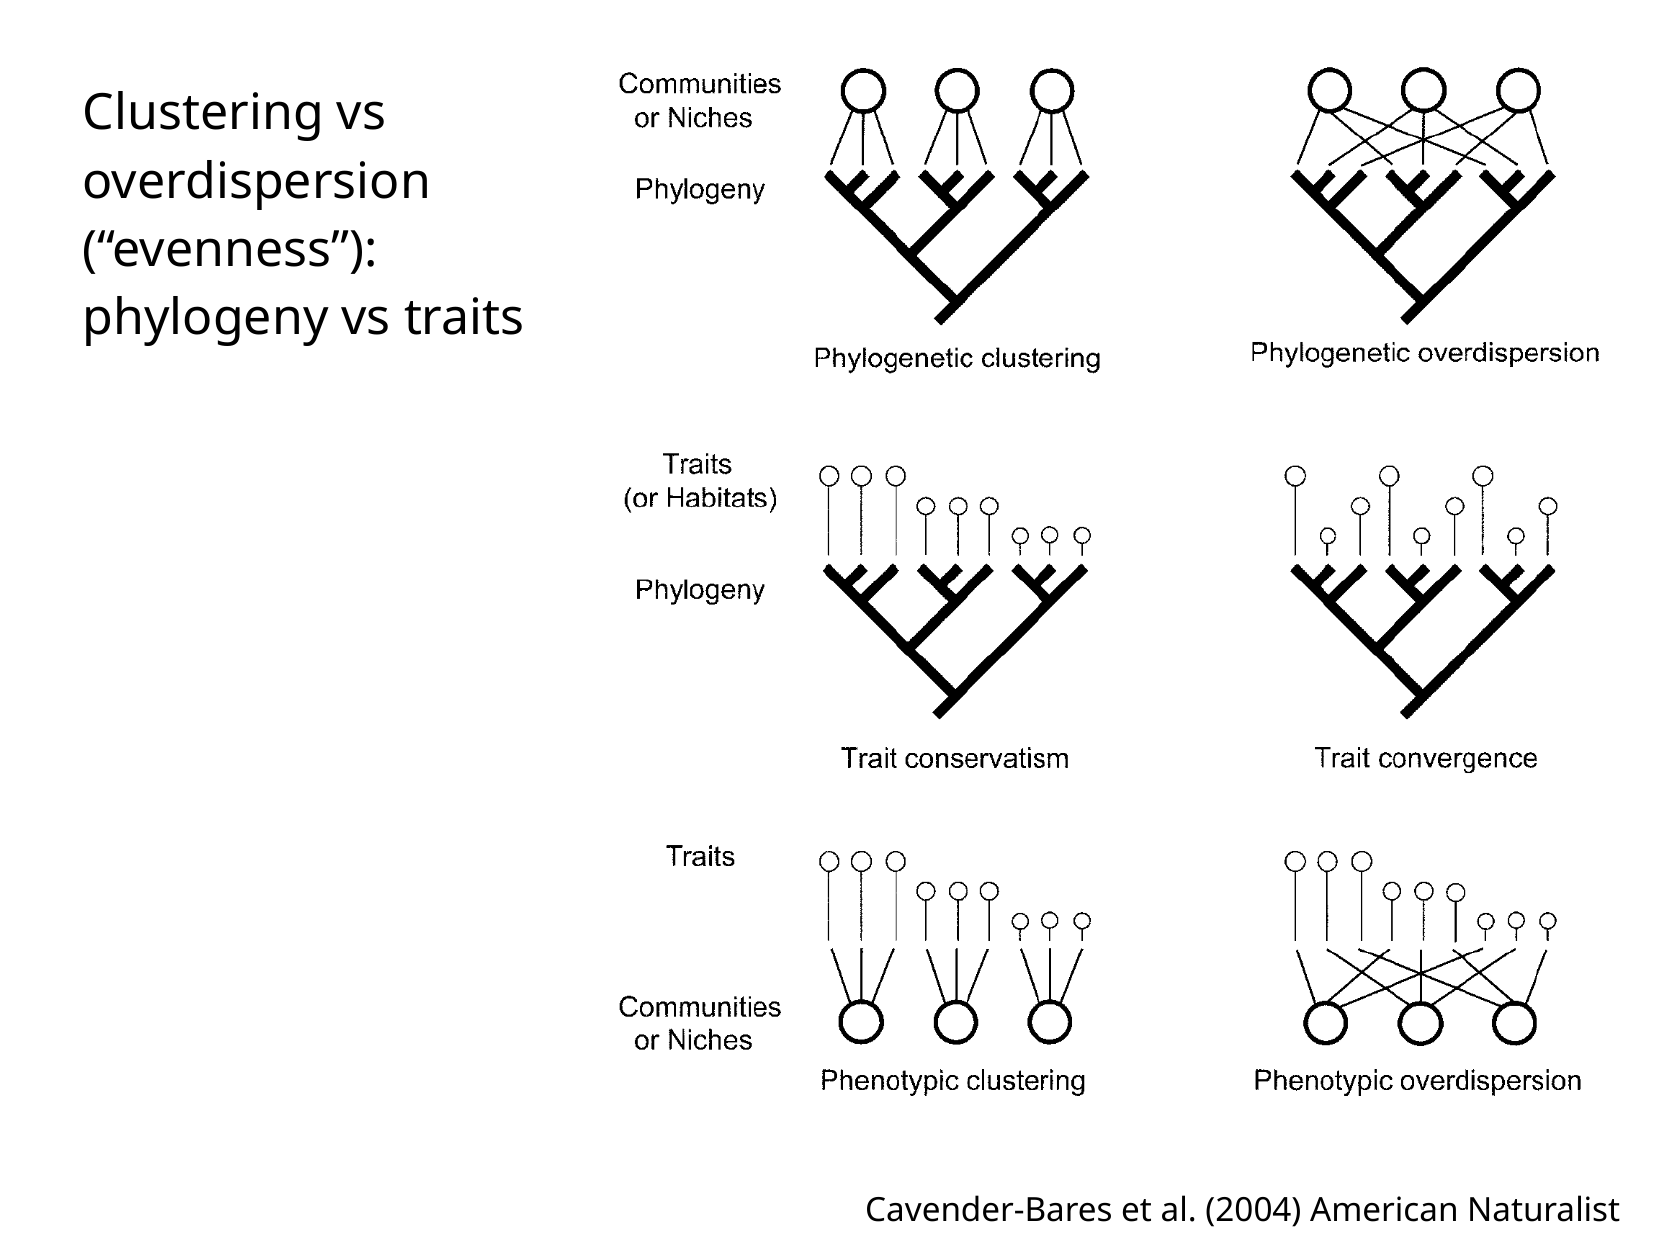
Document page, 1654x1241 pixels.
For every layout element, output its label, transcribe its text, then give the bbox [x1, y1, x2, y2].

picture [612, 61, 1608, 1101]
title Clustering vs overdispersion (“evenness”): phylogeny vs traits [82, 49, 546, 377]
text_box Cavender-Bares et al. (2004) American Naturalist [850, 1178, 1654, 1241]
